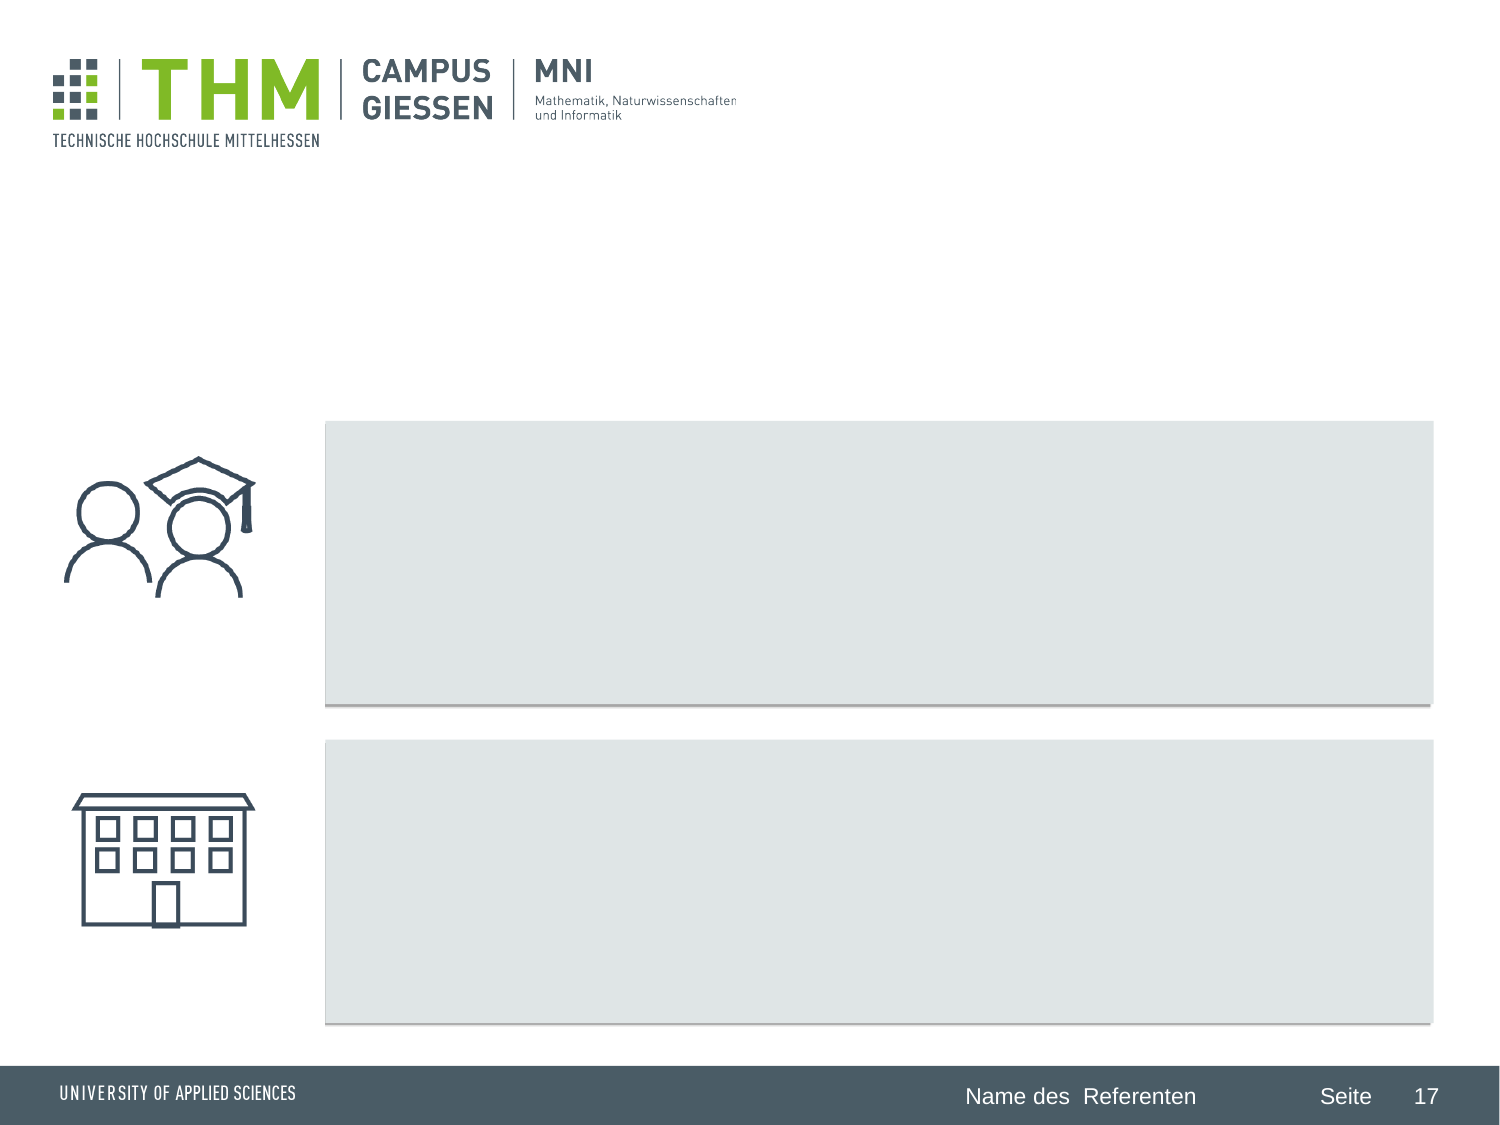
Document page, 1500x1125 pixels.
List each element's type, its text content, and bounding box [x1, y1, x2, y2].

picture [53, 59, 736, 147]
slide_number <number> [1376, 1073, 1455, 1118]
picture [59, 1082, 296, 1104]
picture [71, 793, 256, 929]
picture [64, 456, 256, 598]
